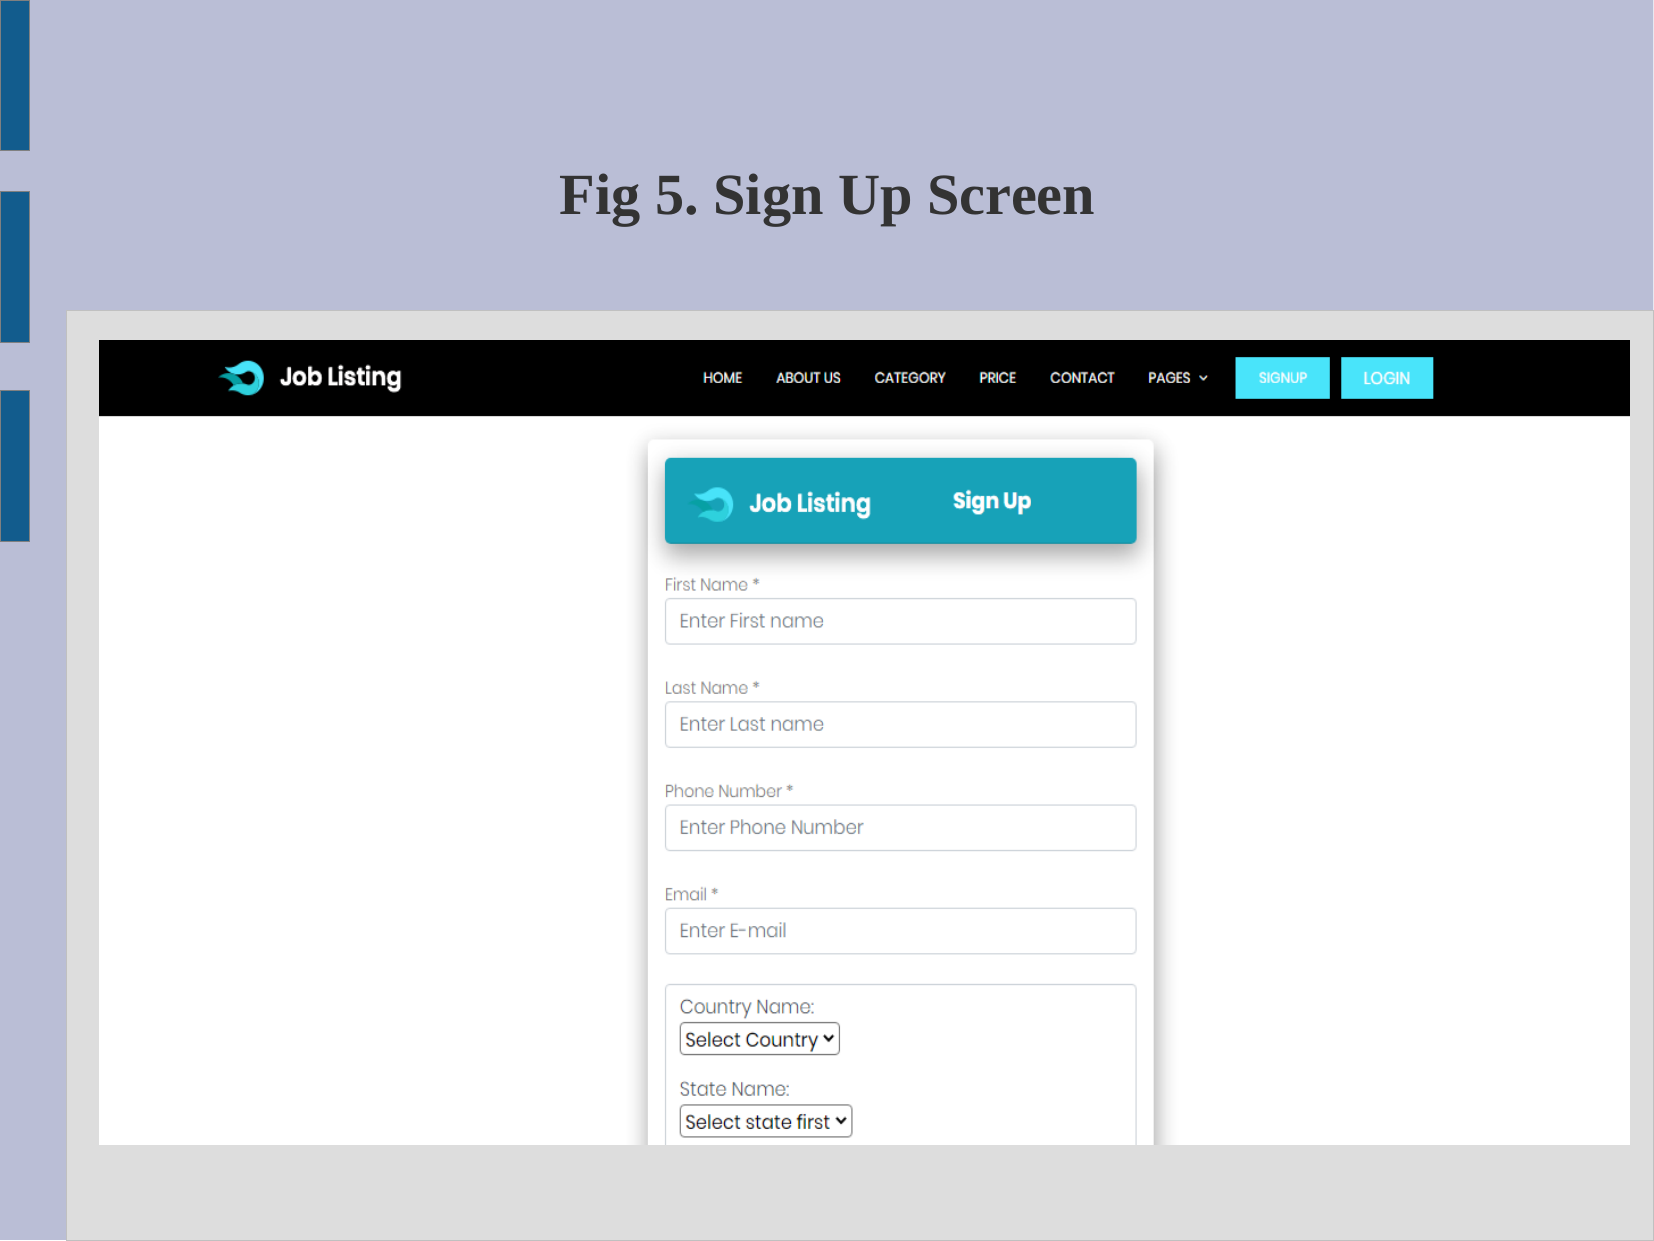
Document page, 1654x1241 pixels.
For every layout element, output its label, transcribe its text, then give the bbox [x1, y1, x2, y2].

picture [99, 340, 1630, 1145]
title Fig 5. Sign Up Screen [121, 91, 1534, 299]
